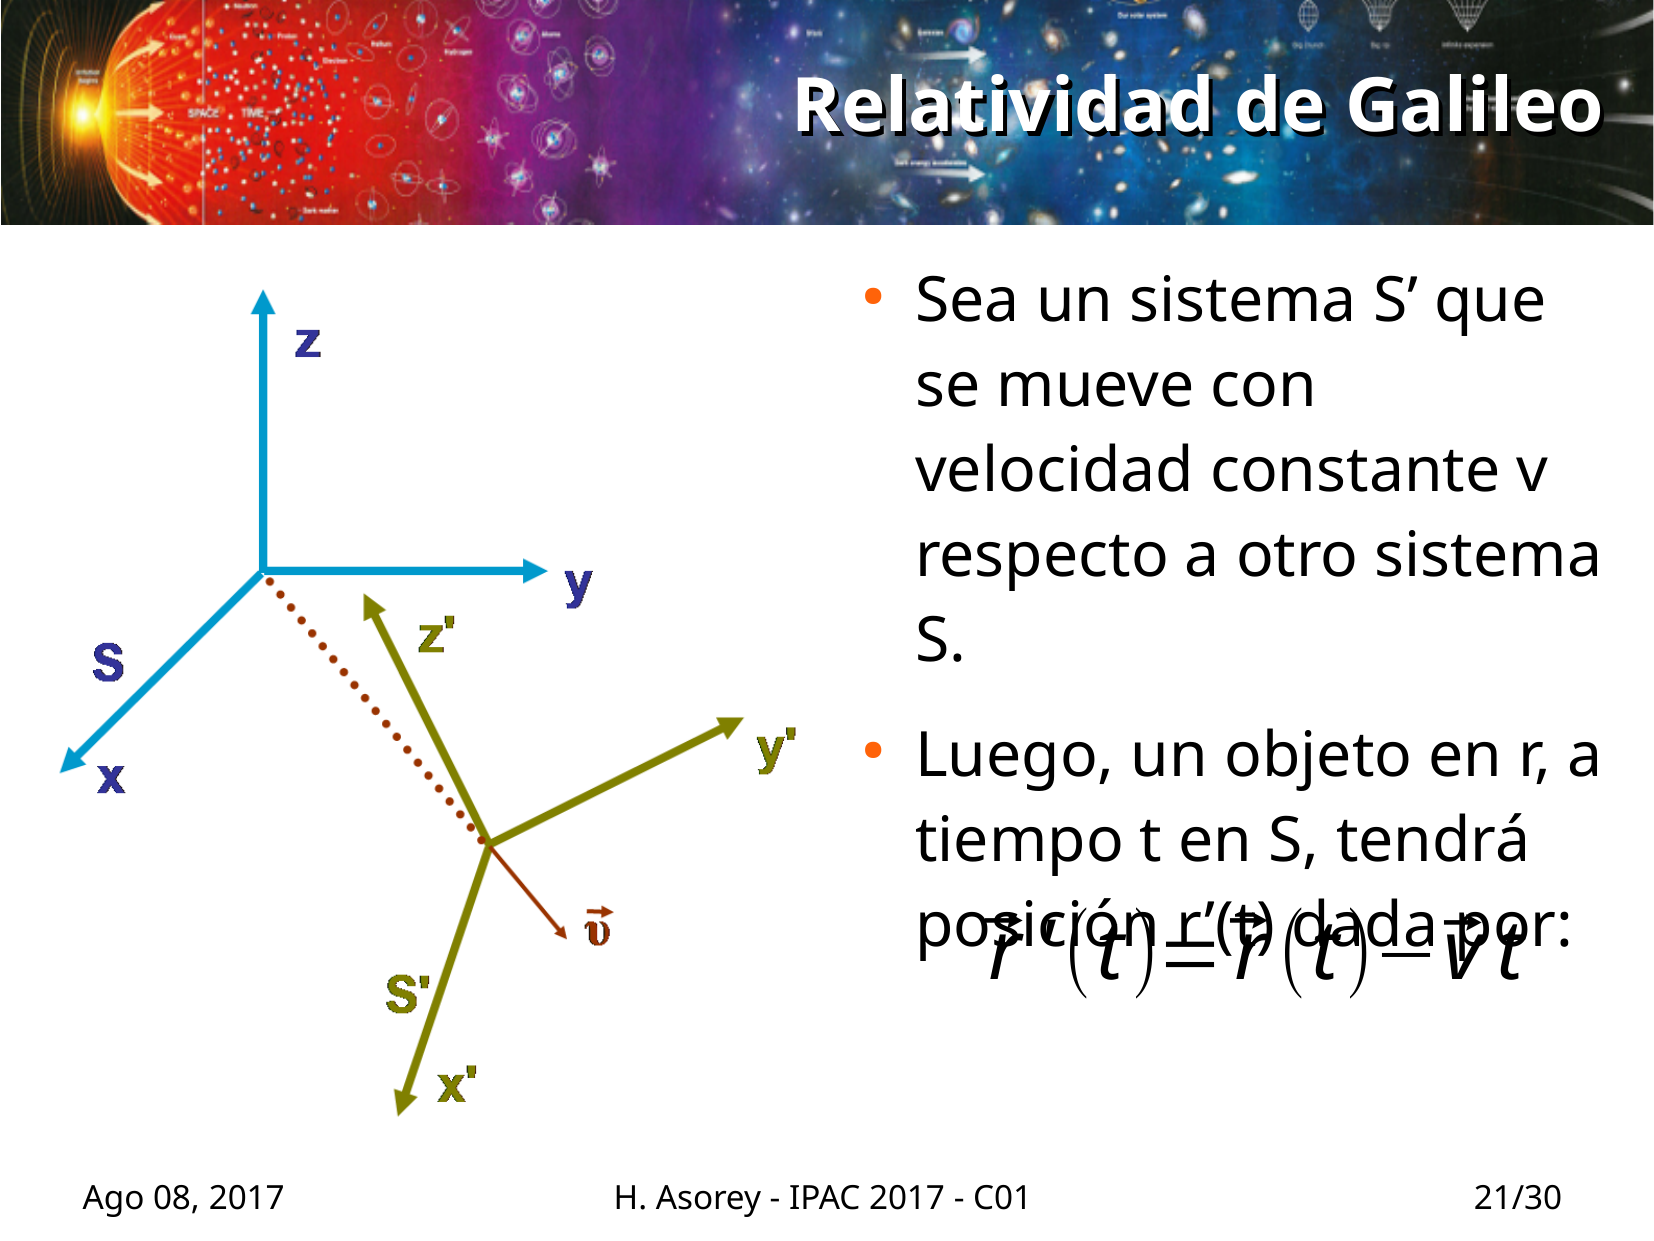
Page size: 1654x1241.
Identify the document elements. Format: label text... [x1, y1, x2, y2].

chart [975, 900, 1534, 1004]
title Relatividad de Galileo [45, 15, 1606, 191]
list Sea un sistema S’ que se mueve con velocidad constante v respecto a otro sistema S. Luego, un objeto en r, a tiempo t en S, tendrá posición r’(t) dada por: [844, 255, 1606, 1171]
picture [45, 284, 807, 1126]
picture [1, 0, 1654, 225]
